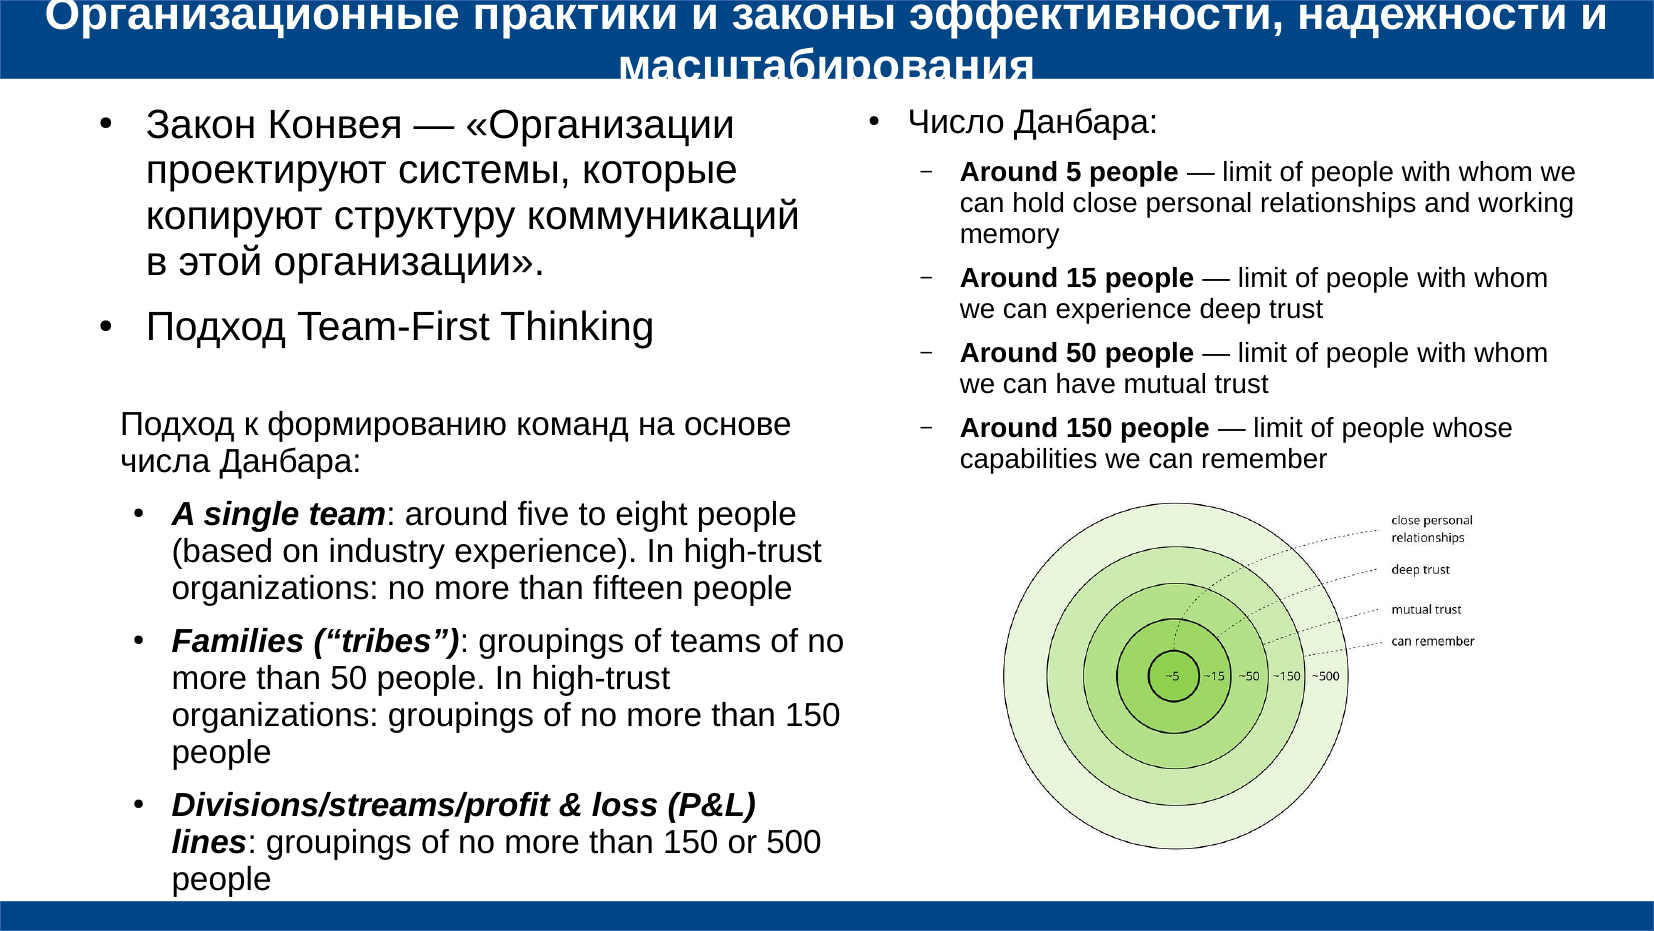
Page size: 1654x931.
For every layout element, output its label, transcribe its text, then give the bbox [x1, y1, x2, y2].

list Закон Конвея — «Организации проектируют системы, которые копируют структуру коммуникаций в этой организации». Подход Team-First Thinking [82, 101, 809, 359]
title Организационные практики и законы эффективности, надежности и масштабирования [0, 0, 1654, 91]
picture [990, 494, 1488, 858]
list Подход к формированию команд на основе числа Данбара: A single team: around five to eight people (based on industry experience). In high-trust organizations: no more than fifteen people Families (“tribes”): groupings of teams of no more than 50 people. In high-trust organizations: groupings of no more than 150 people Divisions/streams/profit & loss (P&L) lines: groupings of no more than 150 or 500 people [120, 405, 847, 898]
list Число Данбара: Around 5 people — limit of people with whom we can hold close personal relationships and working memory Around 15 people — limit of people with whom we can experience deep trust Around 50 people — limit of people with whom we can have mutual trust Around 150 people — limit of people whose capabilities we can remember [855, 102, 1582, 481]
